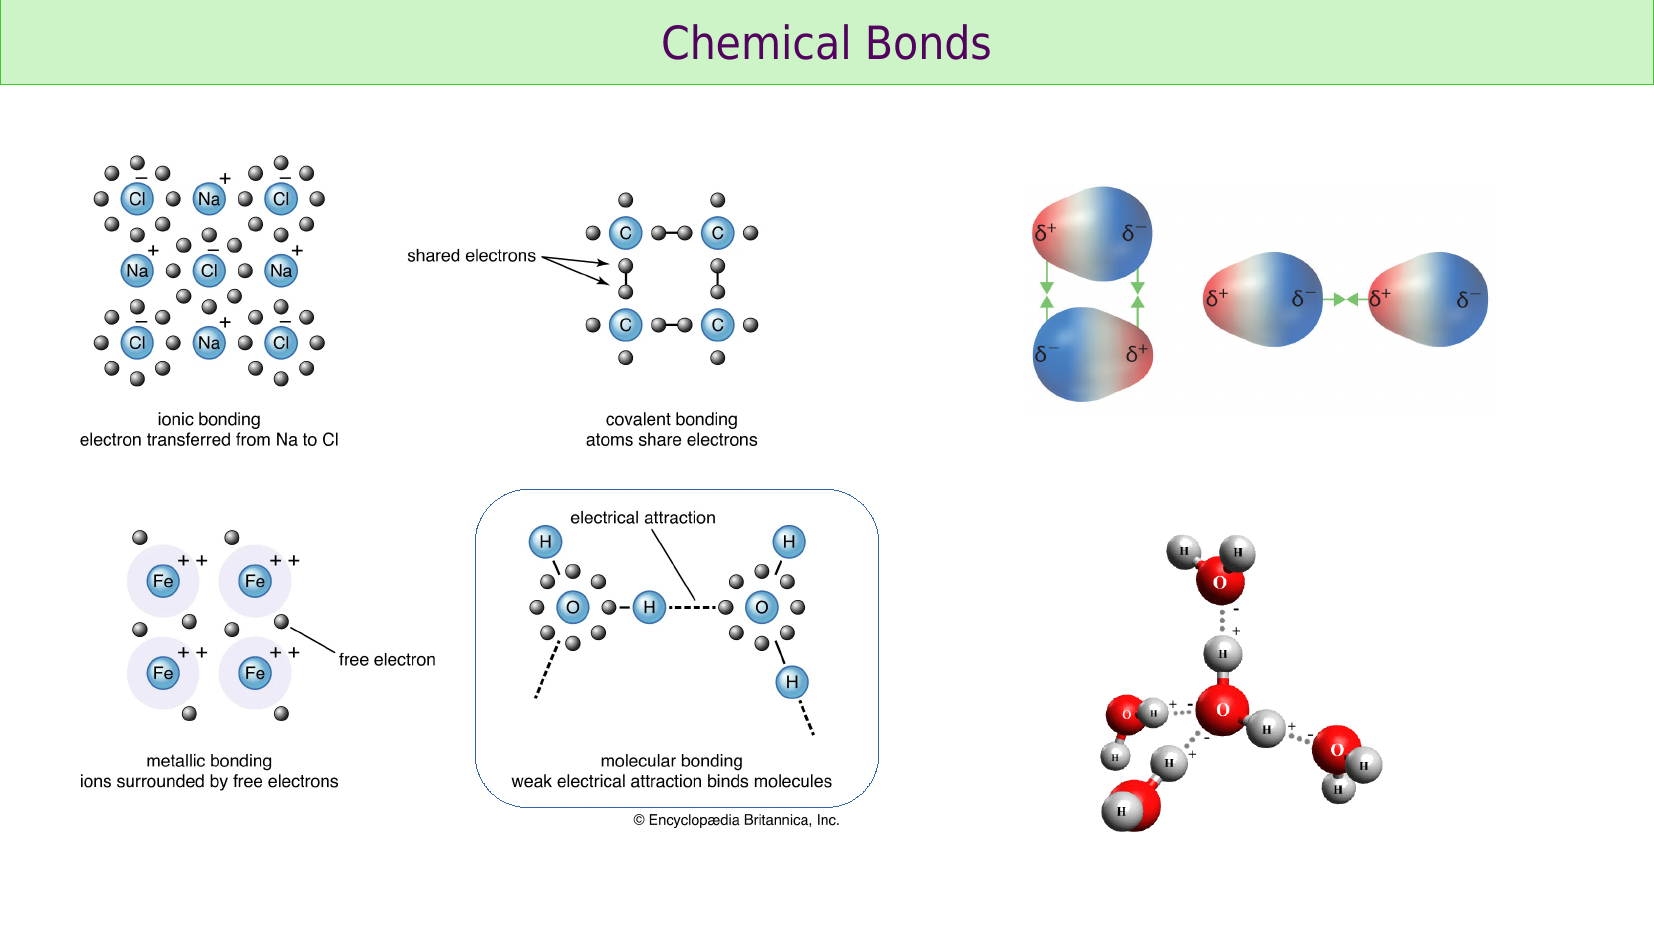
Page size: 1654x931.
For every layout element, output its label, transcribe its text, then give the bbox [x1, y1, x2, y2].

text_box Chemical Bonds [646, 9, 1008, 78]
picture [1024, 180, 1496, 414]
picture [65, 141, 847, 832]
picture [1089, 532, 1392, 835]
text_box [0, 0, 1654, 85]
